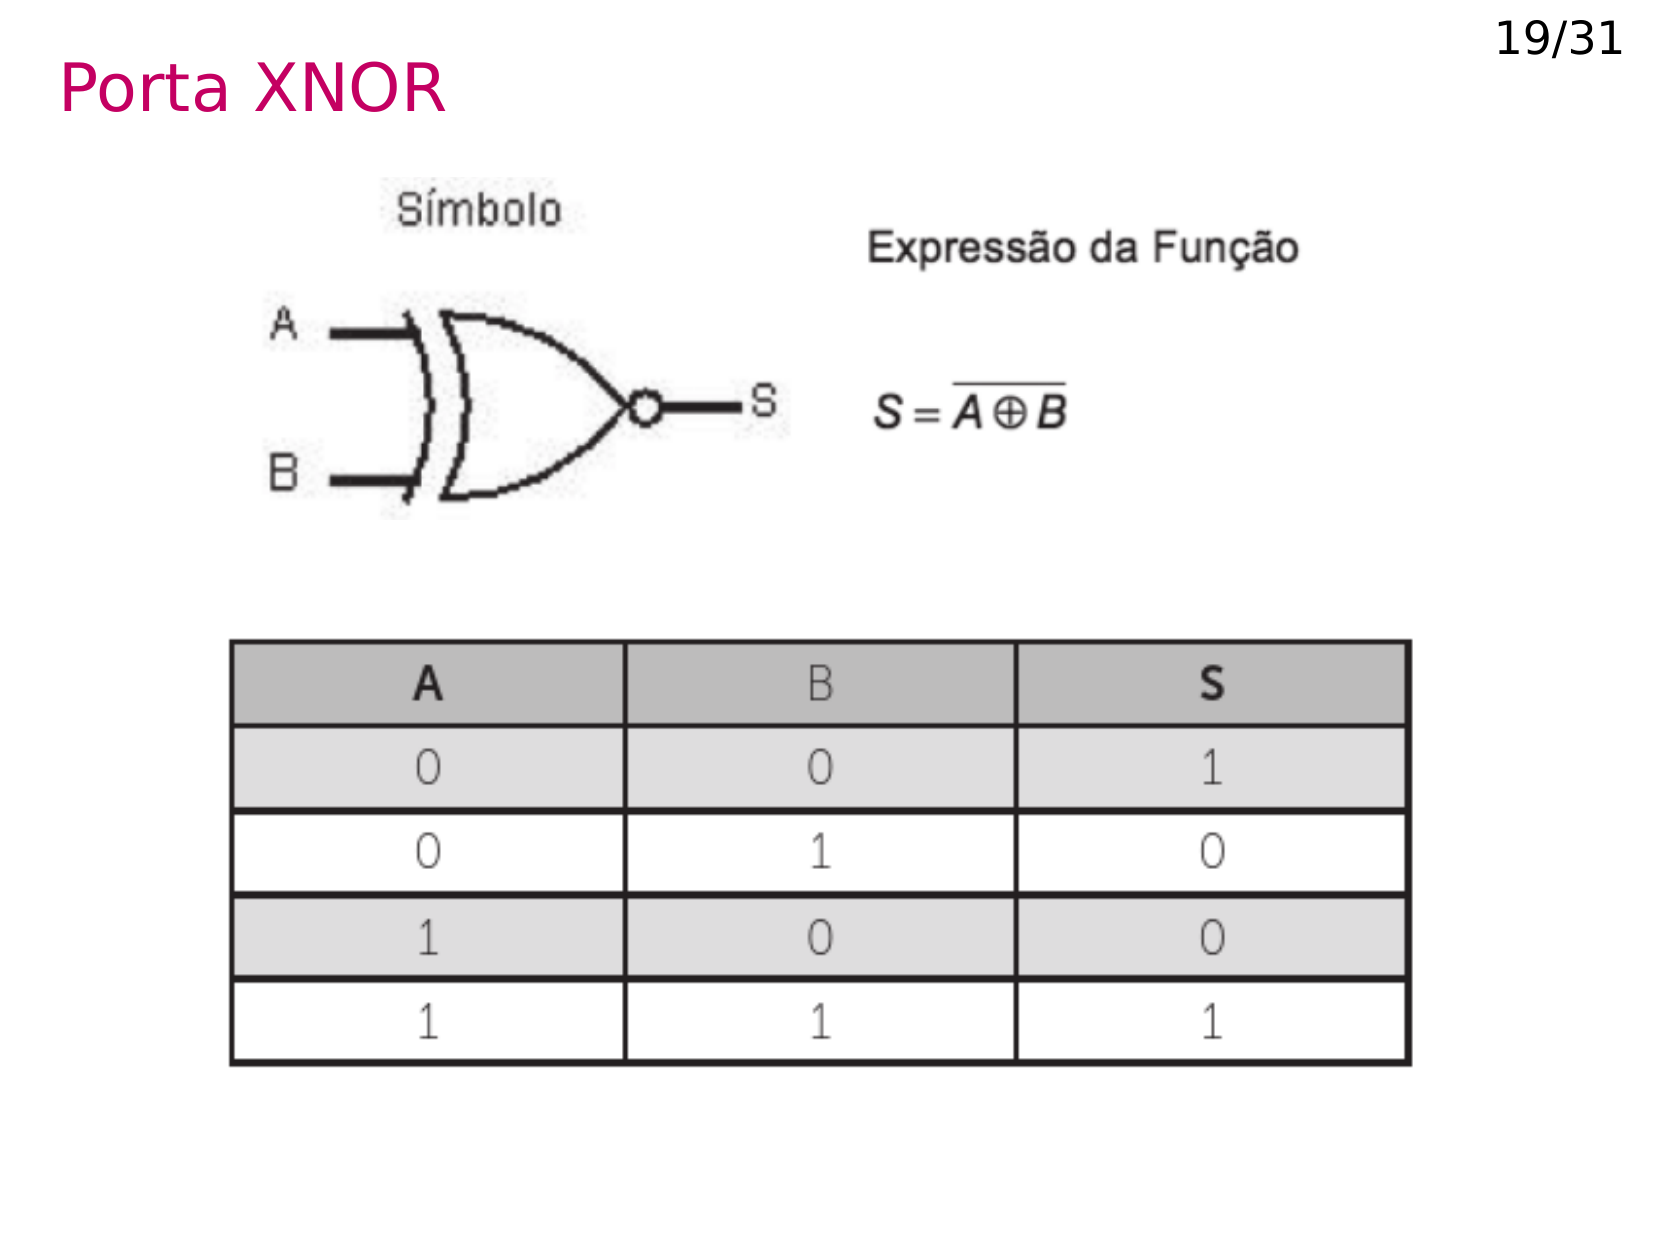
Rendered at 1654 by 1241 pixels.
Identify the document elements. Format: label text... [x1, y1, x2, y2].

picture [225, 635, 1418, 1075]
picture [249, 177, 1312, 520]
title Porta XNOR [59, 29, 1625, 148]
